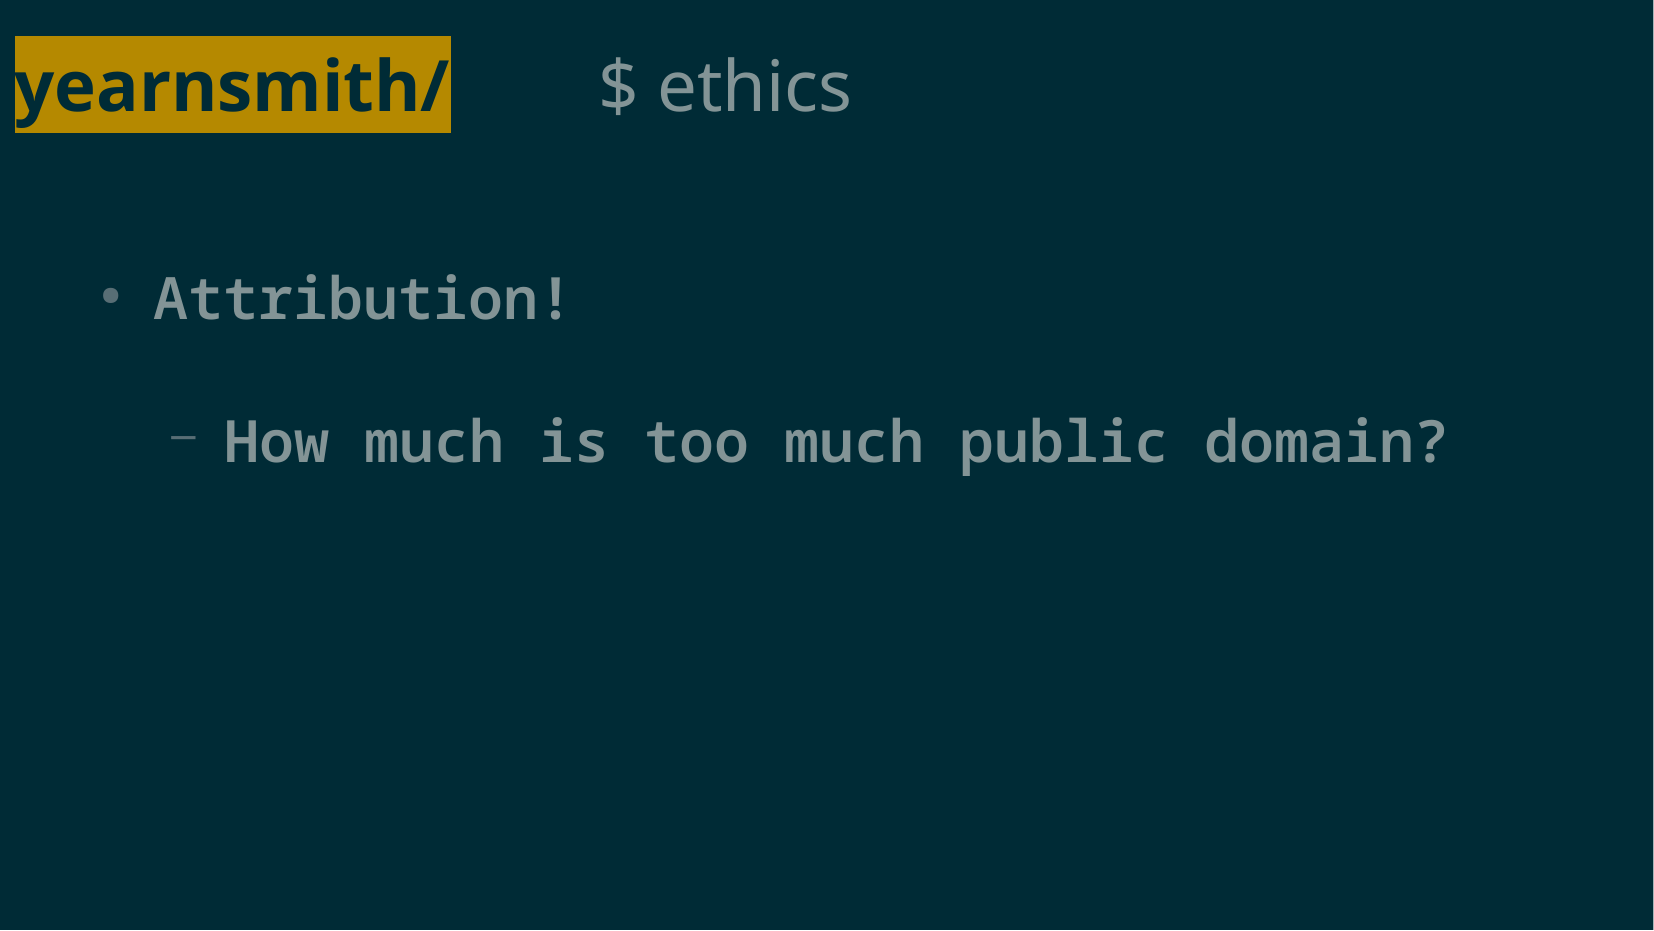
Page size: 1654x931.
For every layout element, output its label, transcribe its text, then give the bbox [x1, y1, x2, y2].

list Attribution! How much is too much public domain? [82, 217, 1571, 758]
title $ ethics [598, 0, 1364, 172]
title Yearnsmith/ [14, 40, 555, 128]
